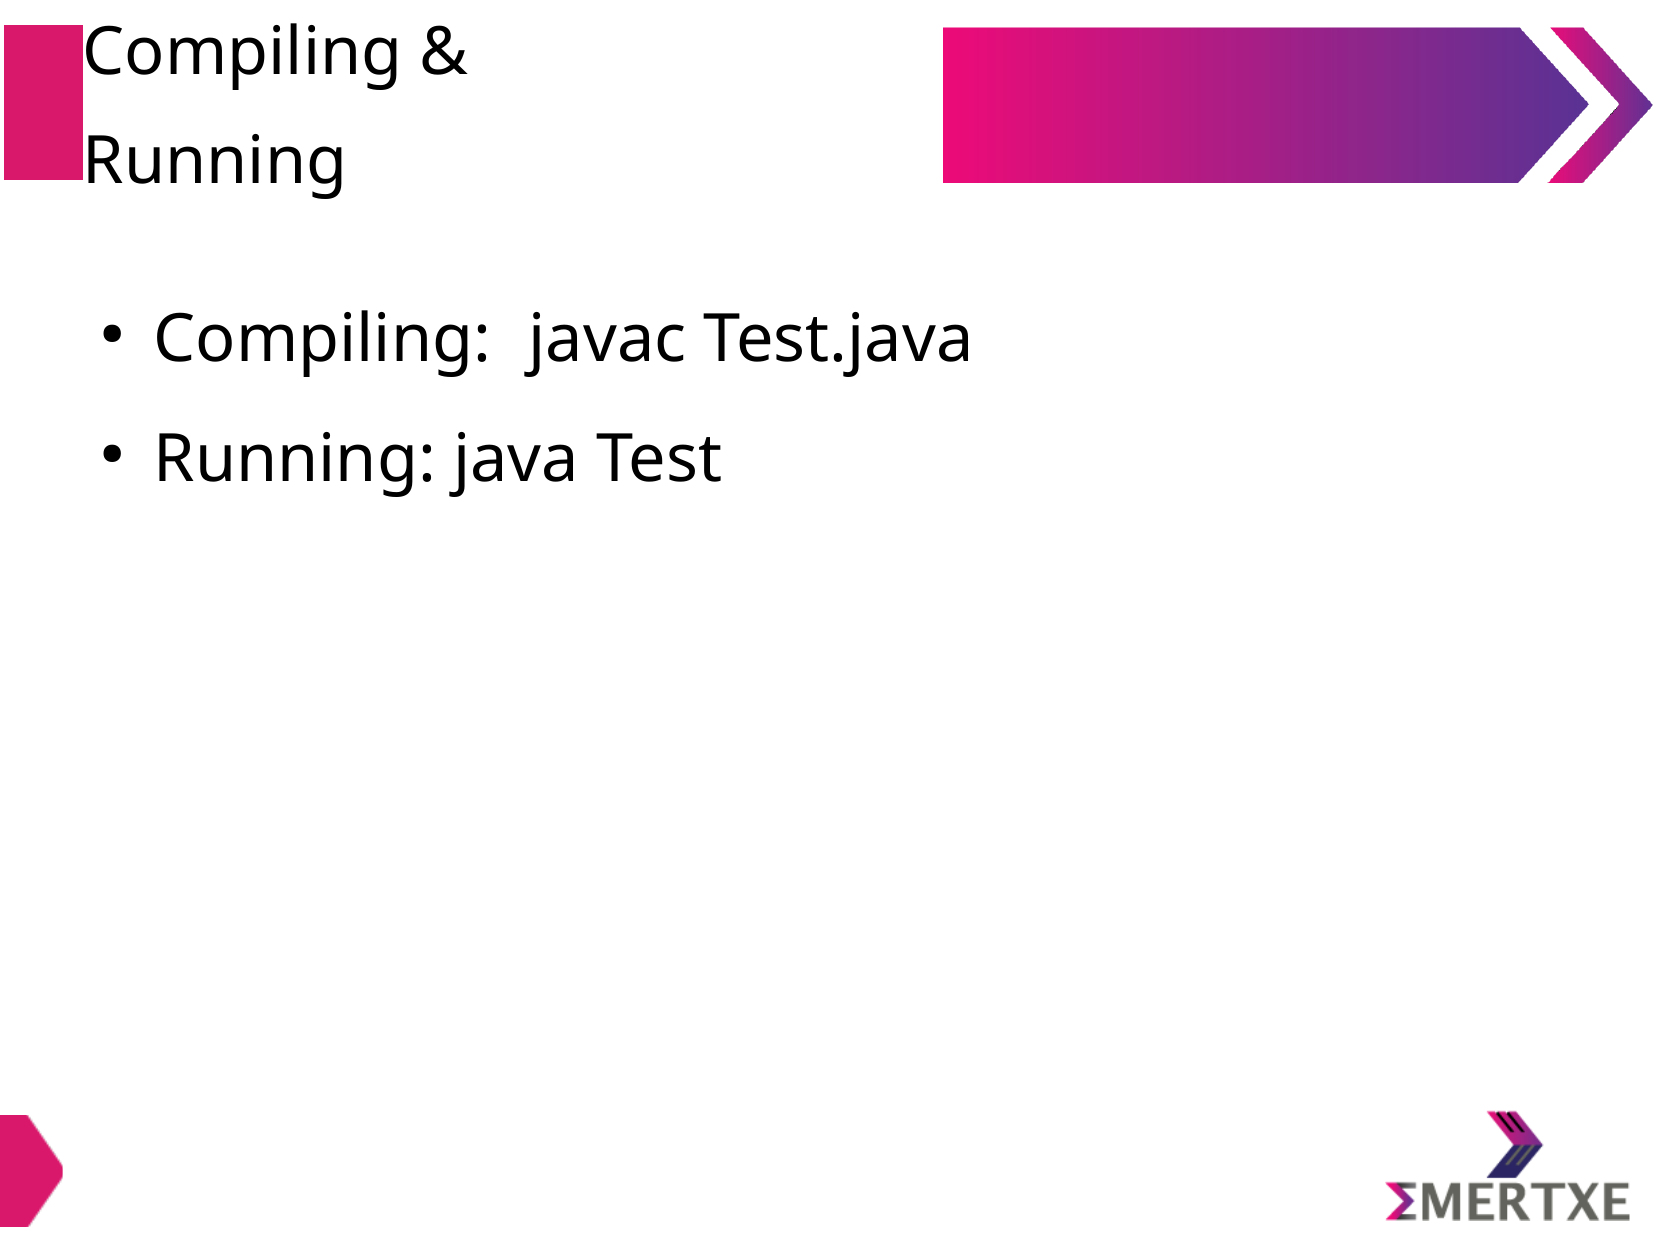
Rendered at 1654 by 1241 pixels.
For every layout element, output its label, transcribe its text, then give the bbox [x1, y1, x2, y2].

picture [1571, 27, 1653, 183]
list Compiling: javac Test.java Running: java Test [82, 290, 1571, 1010]
title Compiling & Running [82, 2, 1571, 210]
picture [1385, 1107, 1631, 1221]
